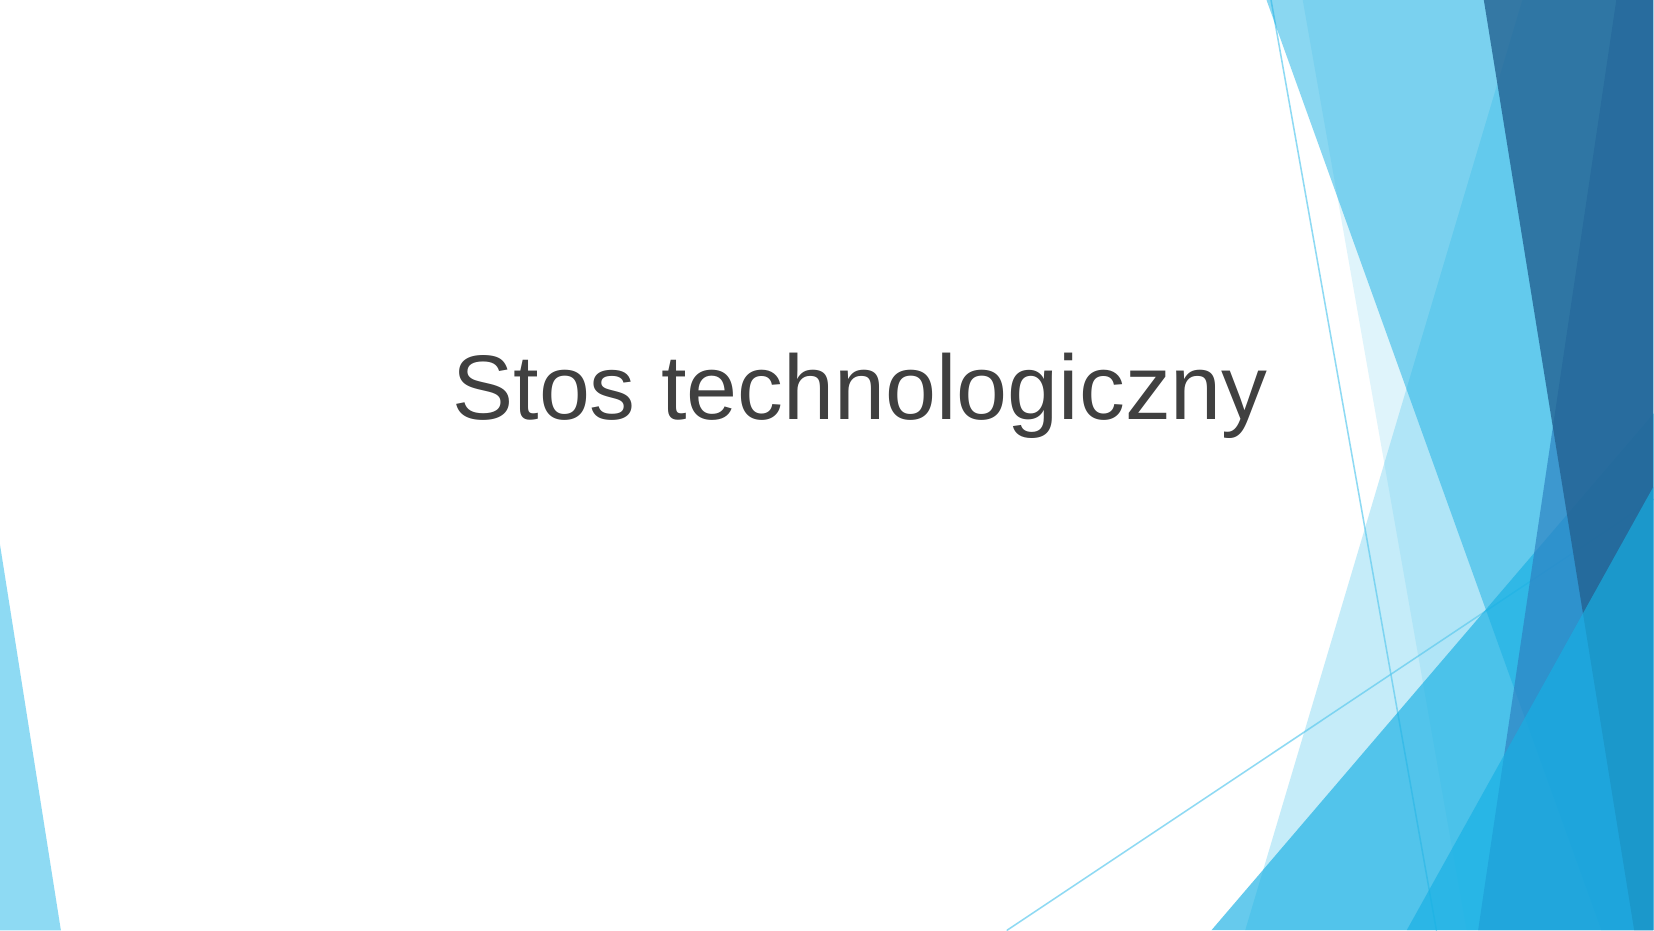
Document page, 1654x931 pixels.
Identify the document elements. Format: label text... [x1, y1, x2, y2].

subtitle Stos technologiczny [0, 0, 1654, 766]
